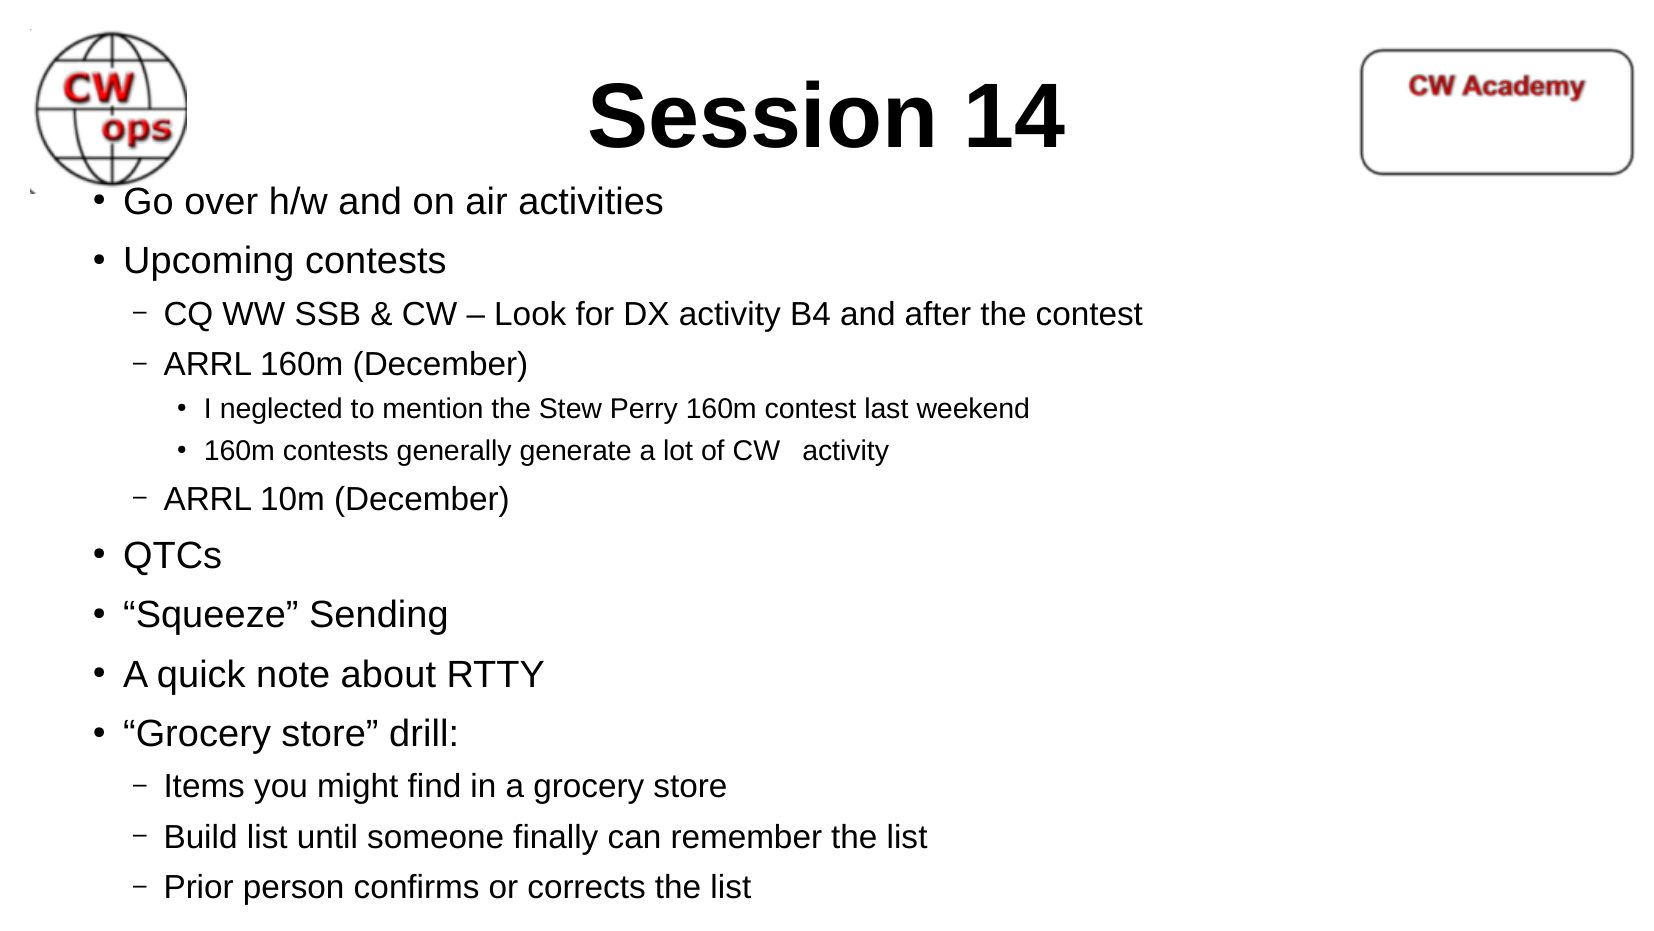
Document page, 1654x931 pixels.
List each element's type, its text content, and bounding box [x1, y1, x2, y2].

picture [1350, 37, 1640, 186]
picture [30, 29, 187, 194]
title Session 14 [82, 38, 1571, 194]
list Go over h/w and on air activities Upcoming contests CQ WW SSB & CW – Look for DX activity B4 and after the contest ARRL 160m (December) I neglected to mention the Stew Perry 160m contest last weekend 160m contests generally generate a lot of CW activity ARRL 10m (December) QTCs “Squeeze” Sending A quick note about RTTY “Grocery store” drill: Items you might find in a grocery store Build list until someone finally can remember the list Prior person confirms or corrects the list [82, 194, 1571, 915]
